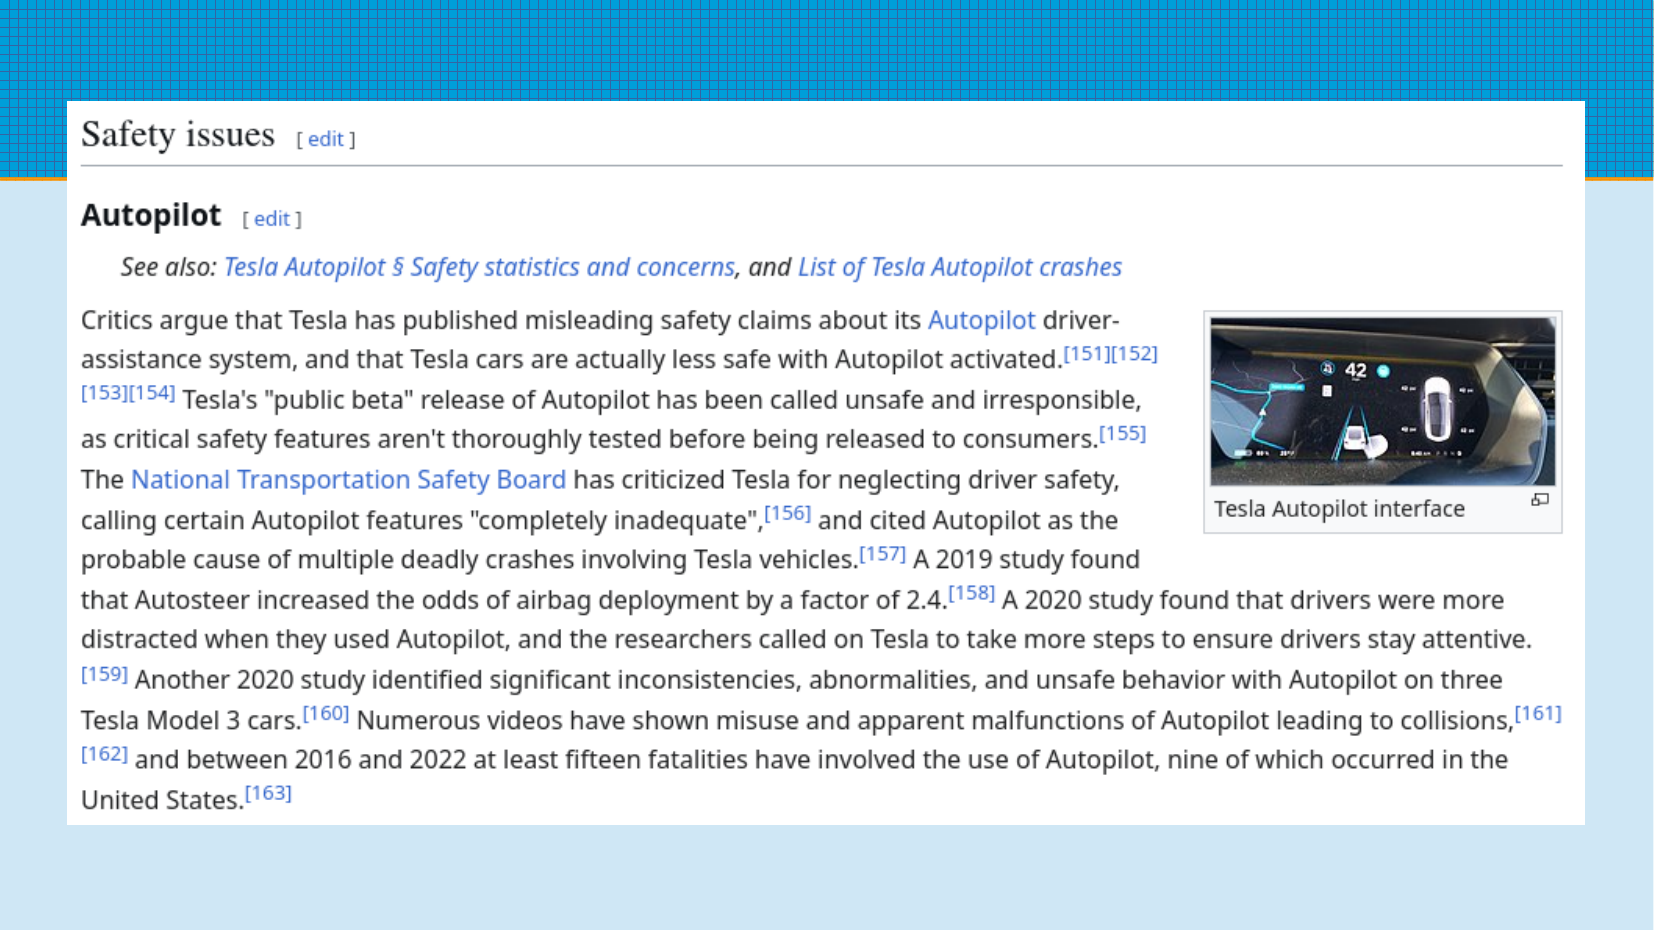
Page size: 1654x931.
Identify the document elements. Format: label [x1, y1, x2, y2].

picture [67, 102, 1585, 826]
